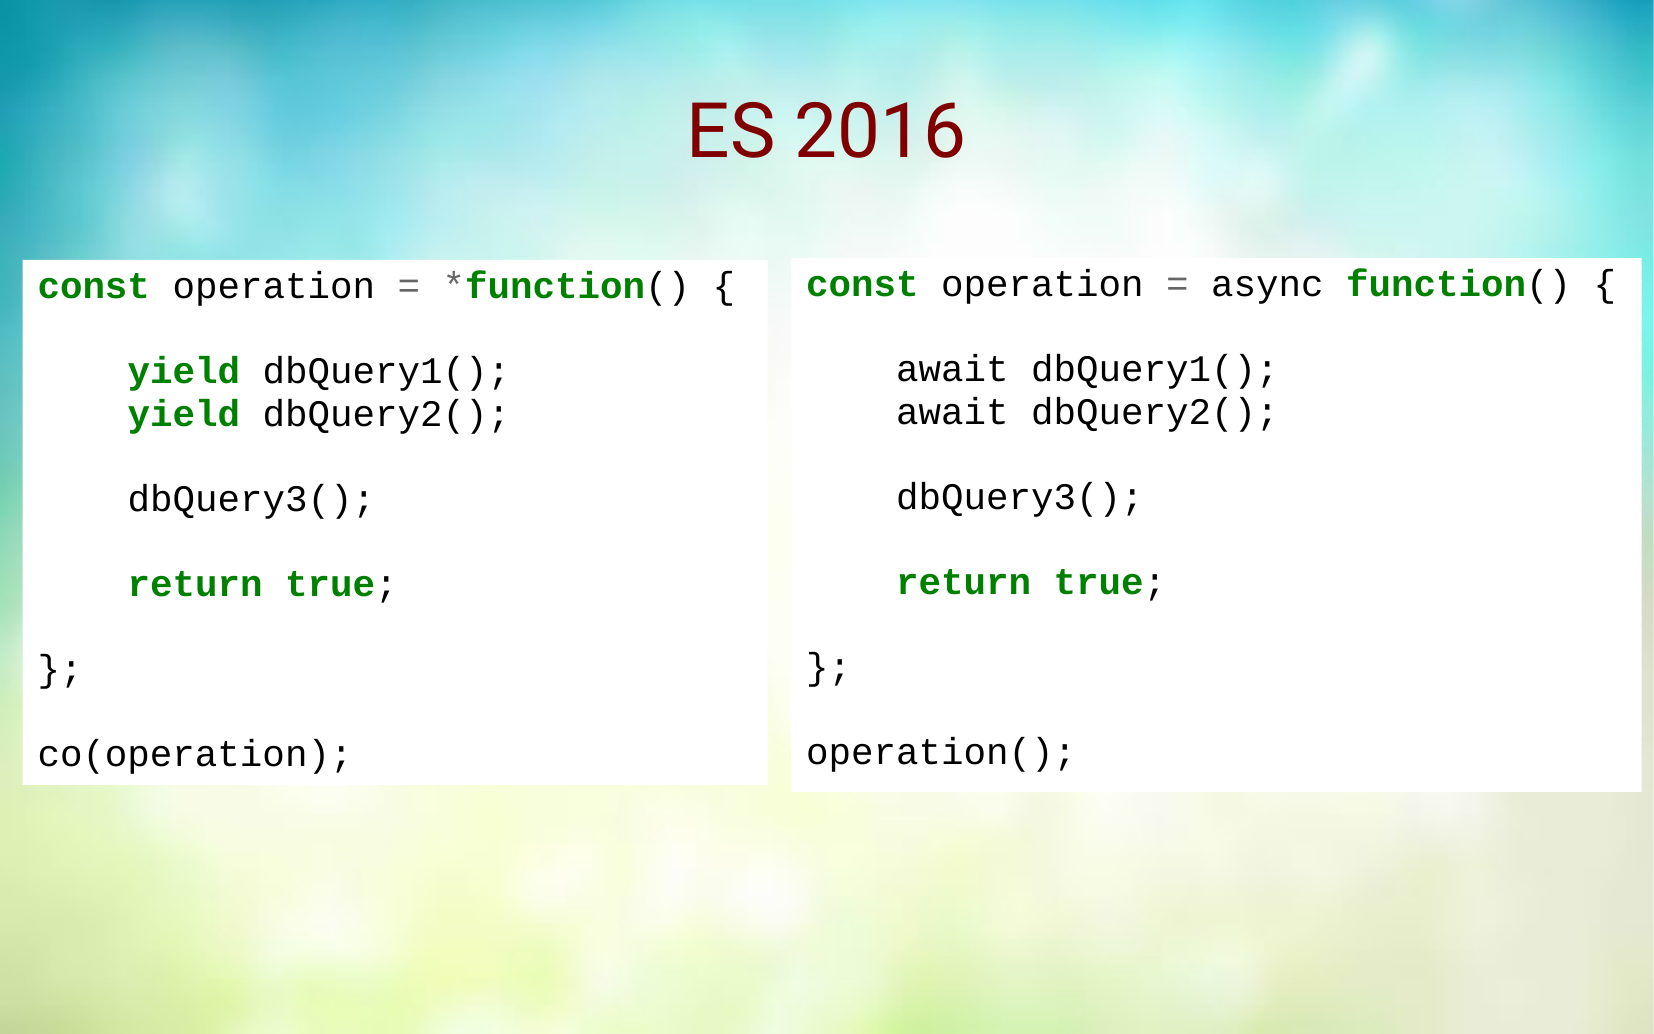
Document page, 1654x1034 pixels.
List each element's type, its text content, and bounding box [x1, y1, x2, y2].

title ES 2016 [82, 41, 1571, 214]
picture [0, 0, 1654, 1034]
text_box const operation = async function() { await dbQuery1(); await dbQuery2(); dbQuery3(); return true; }; operation(); [791, 258, 1642, 792]
text_box const operation = *function() { yield dbQuery1(); yield dbQuery2(); dbQuery3(); return true; }; co(operation); [22, 259, 768, 785]
